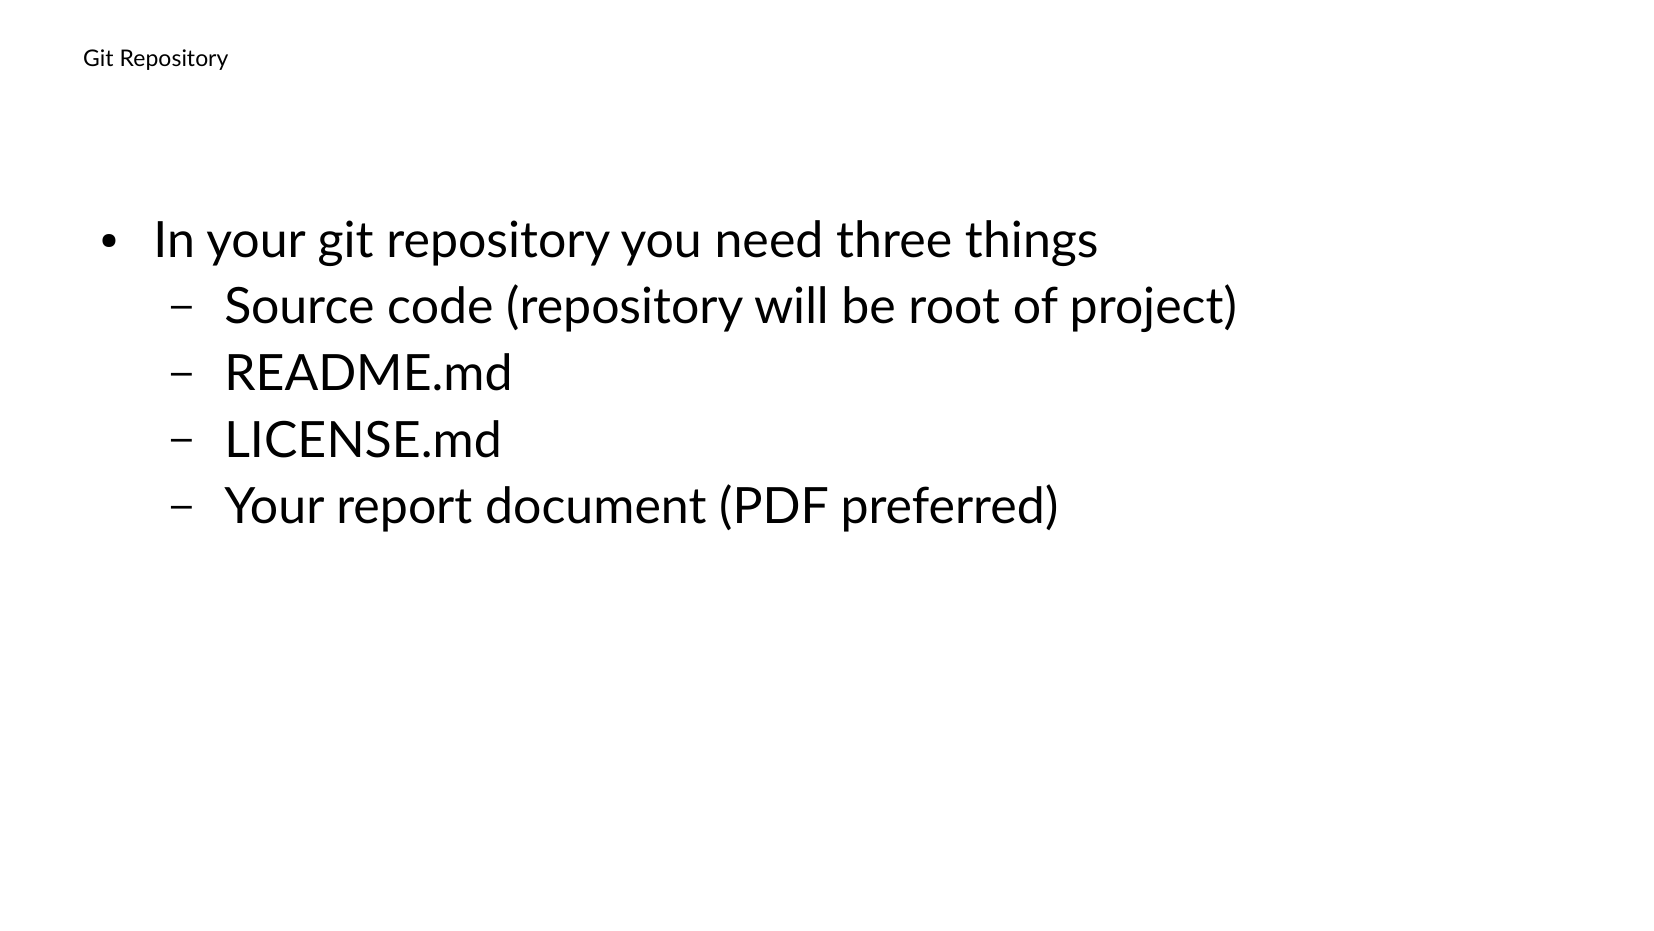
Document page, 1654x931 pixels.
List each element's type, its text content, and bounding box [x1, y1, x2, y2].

title Git Repository [83, 0, 1571, 119]
list In your git repository you need three things Source code (repository will be root of project) README.md LICENSE.md Your report document (PDF preferred) [82, 217, 1571, 839]
